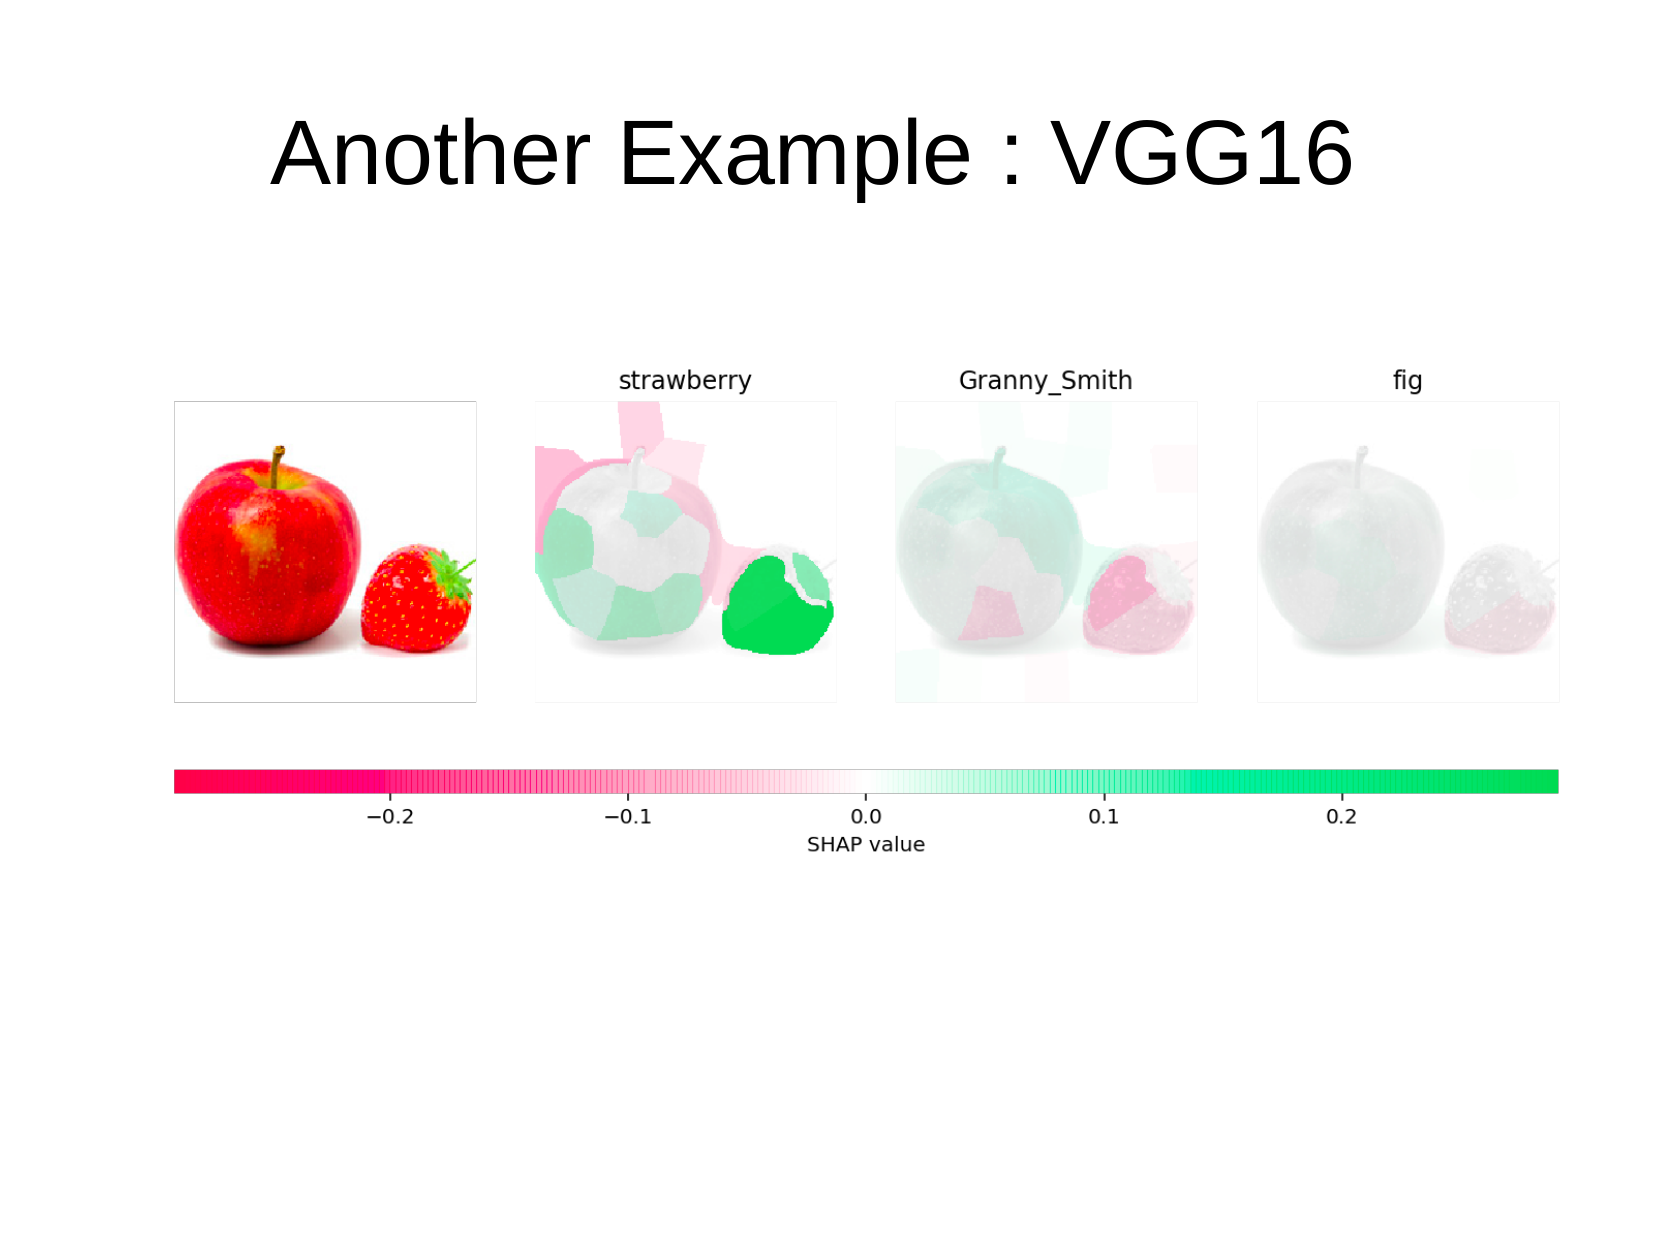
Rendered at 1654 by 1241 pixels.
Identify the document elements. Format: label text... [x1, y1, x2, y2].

title Another Example : VGG16 [82, 49, 1571, 257]
picture [105, 355, 1576, 871]
